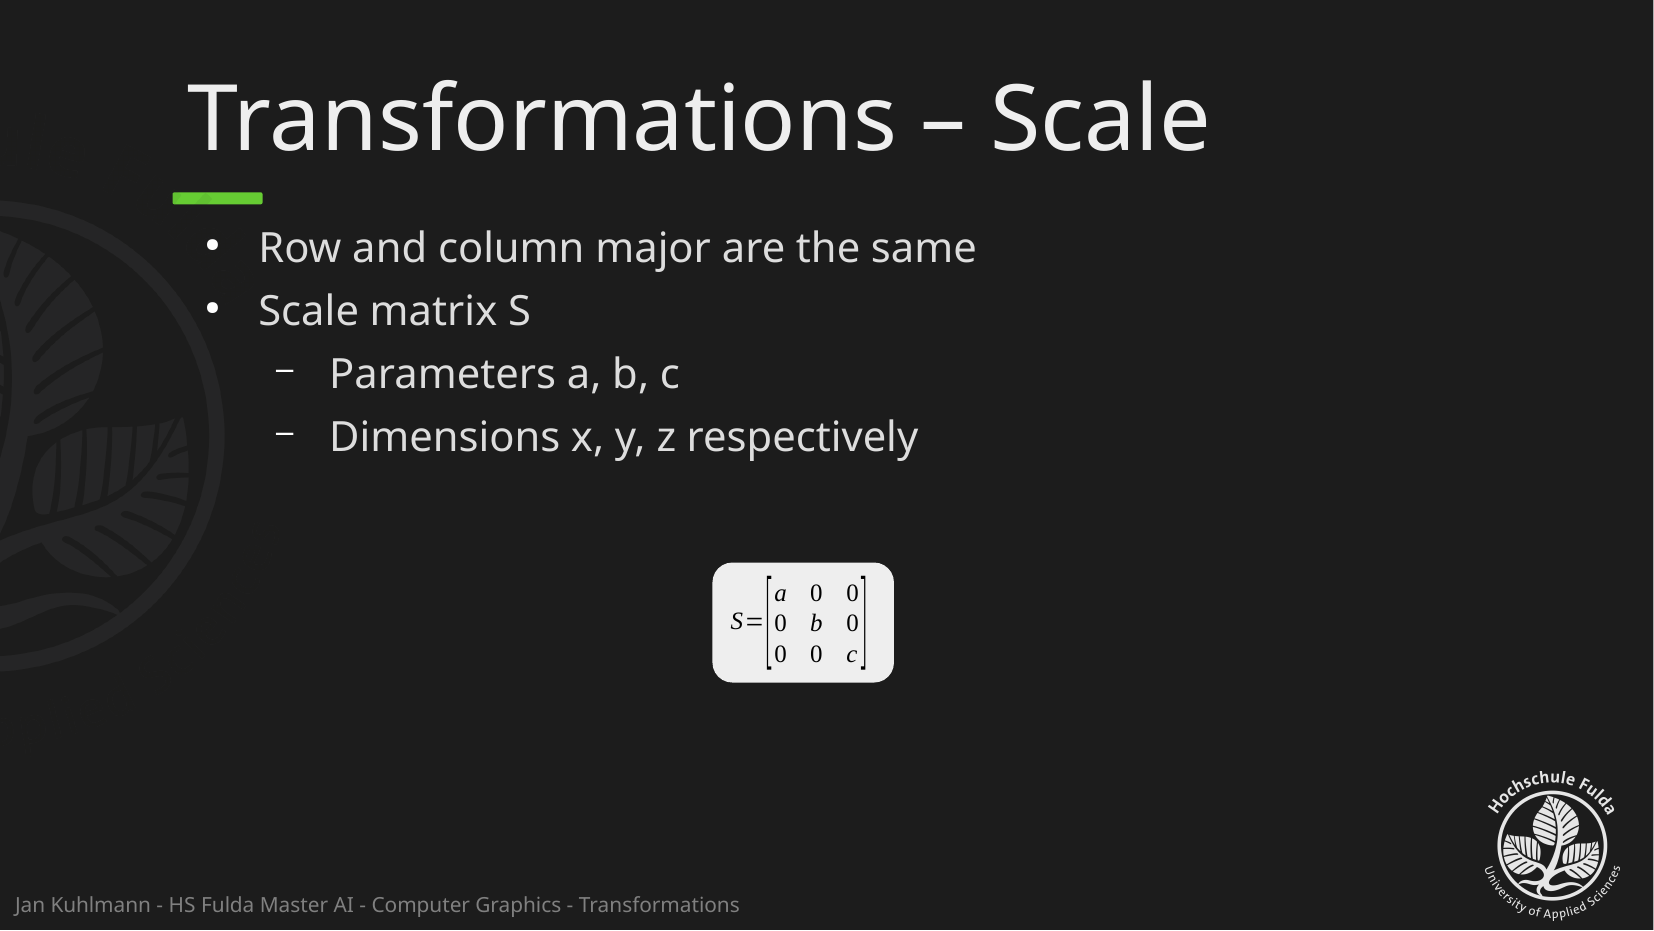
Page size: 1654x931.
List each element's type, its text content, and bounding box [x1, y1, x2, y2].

picture [1485, 771, 1620, 921]
text_box [712, 562, 894, 683]
title Transformations – Scale [187, 37, 1571, 193]
list Row and column major are the same Scale matrix S Parameters a, b, c Dimensions x, y, z respectively [187, 217, 1571, 488]
chart [729, 574, 868, 672]
